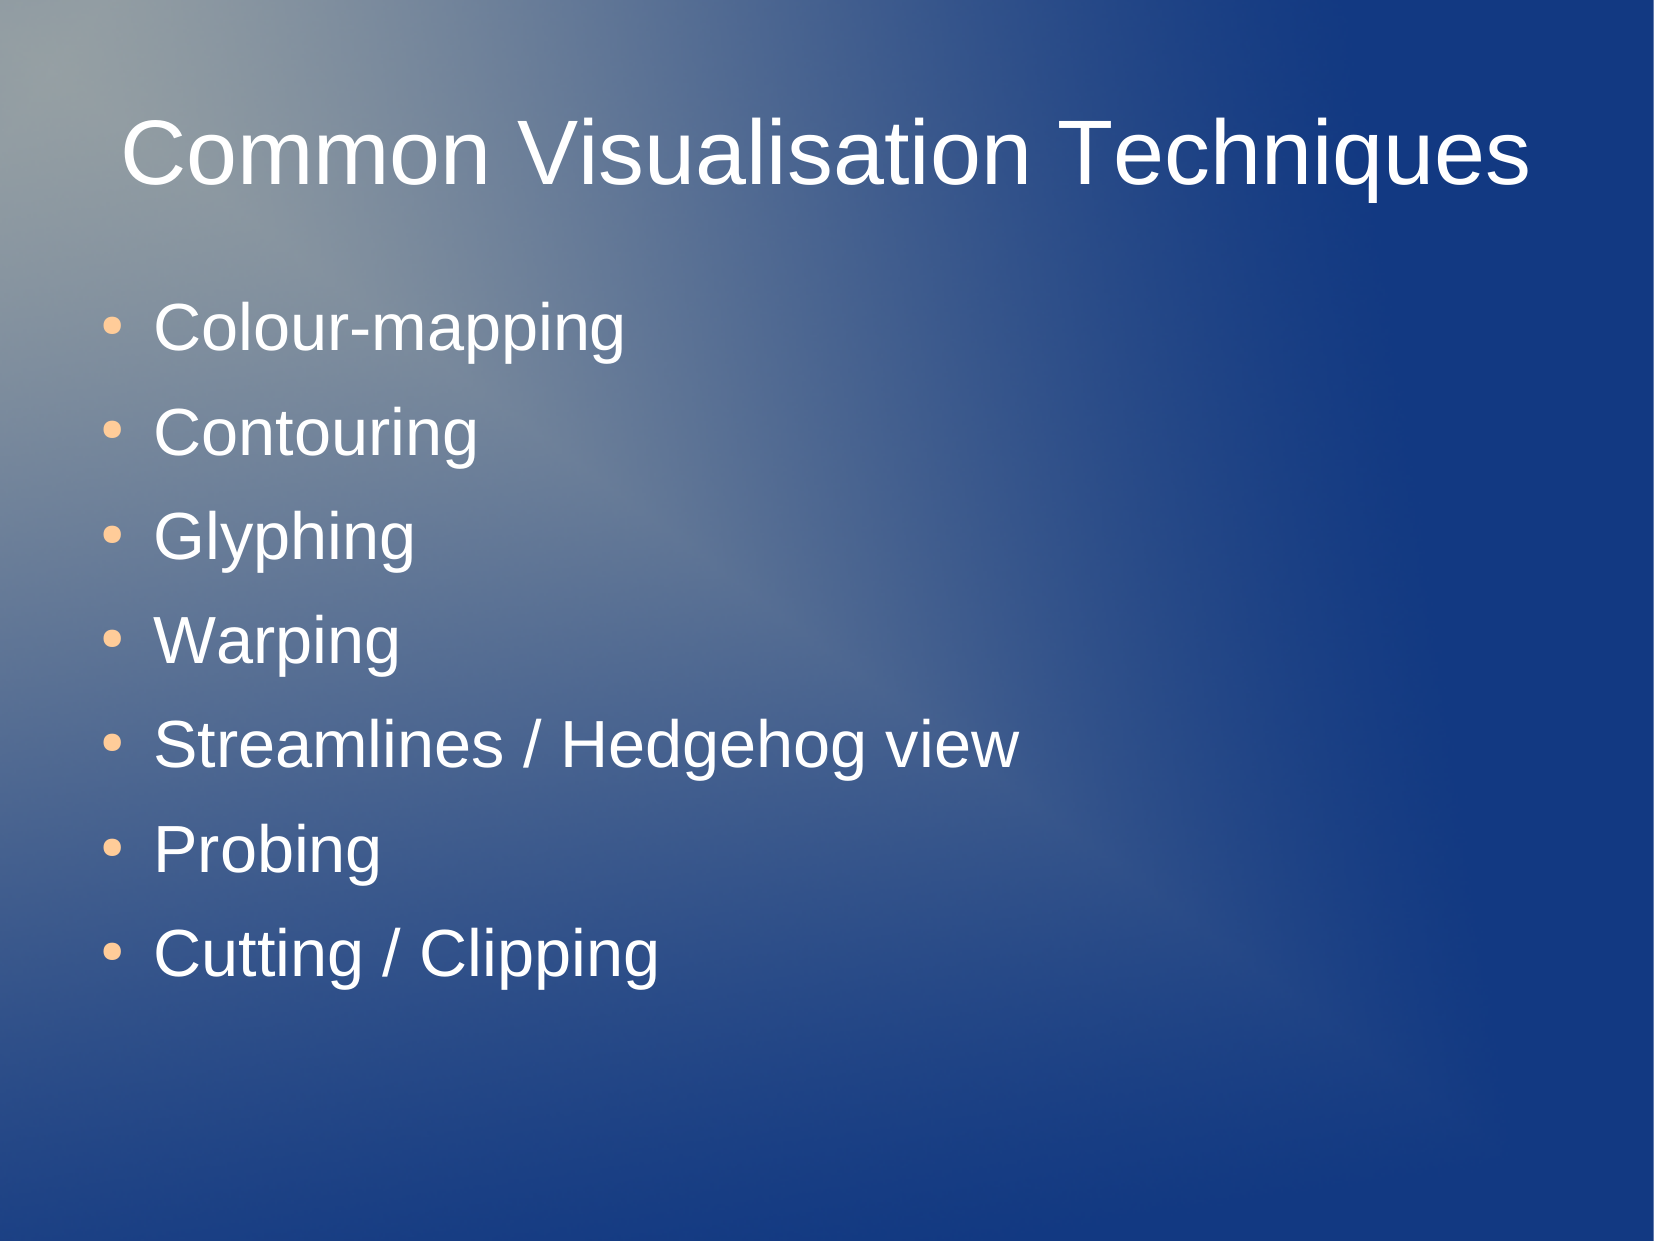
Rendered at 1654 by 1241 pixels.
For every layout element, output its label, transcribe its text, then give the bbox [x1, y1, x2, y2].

title Common Visualisation Techniques [82, 56, 1571, 250]
list Colour-mapping Contouring Glyphing Warping Streamlines / Hedgehog view Probing Cutting / Clipping [82, 290, 1571, 1094]
picture [0, 0, 1654, 1241]
